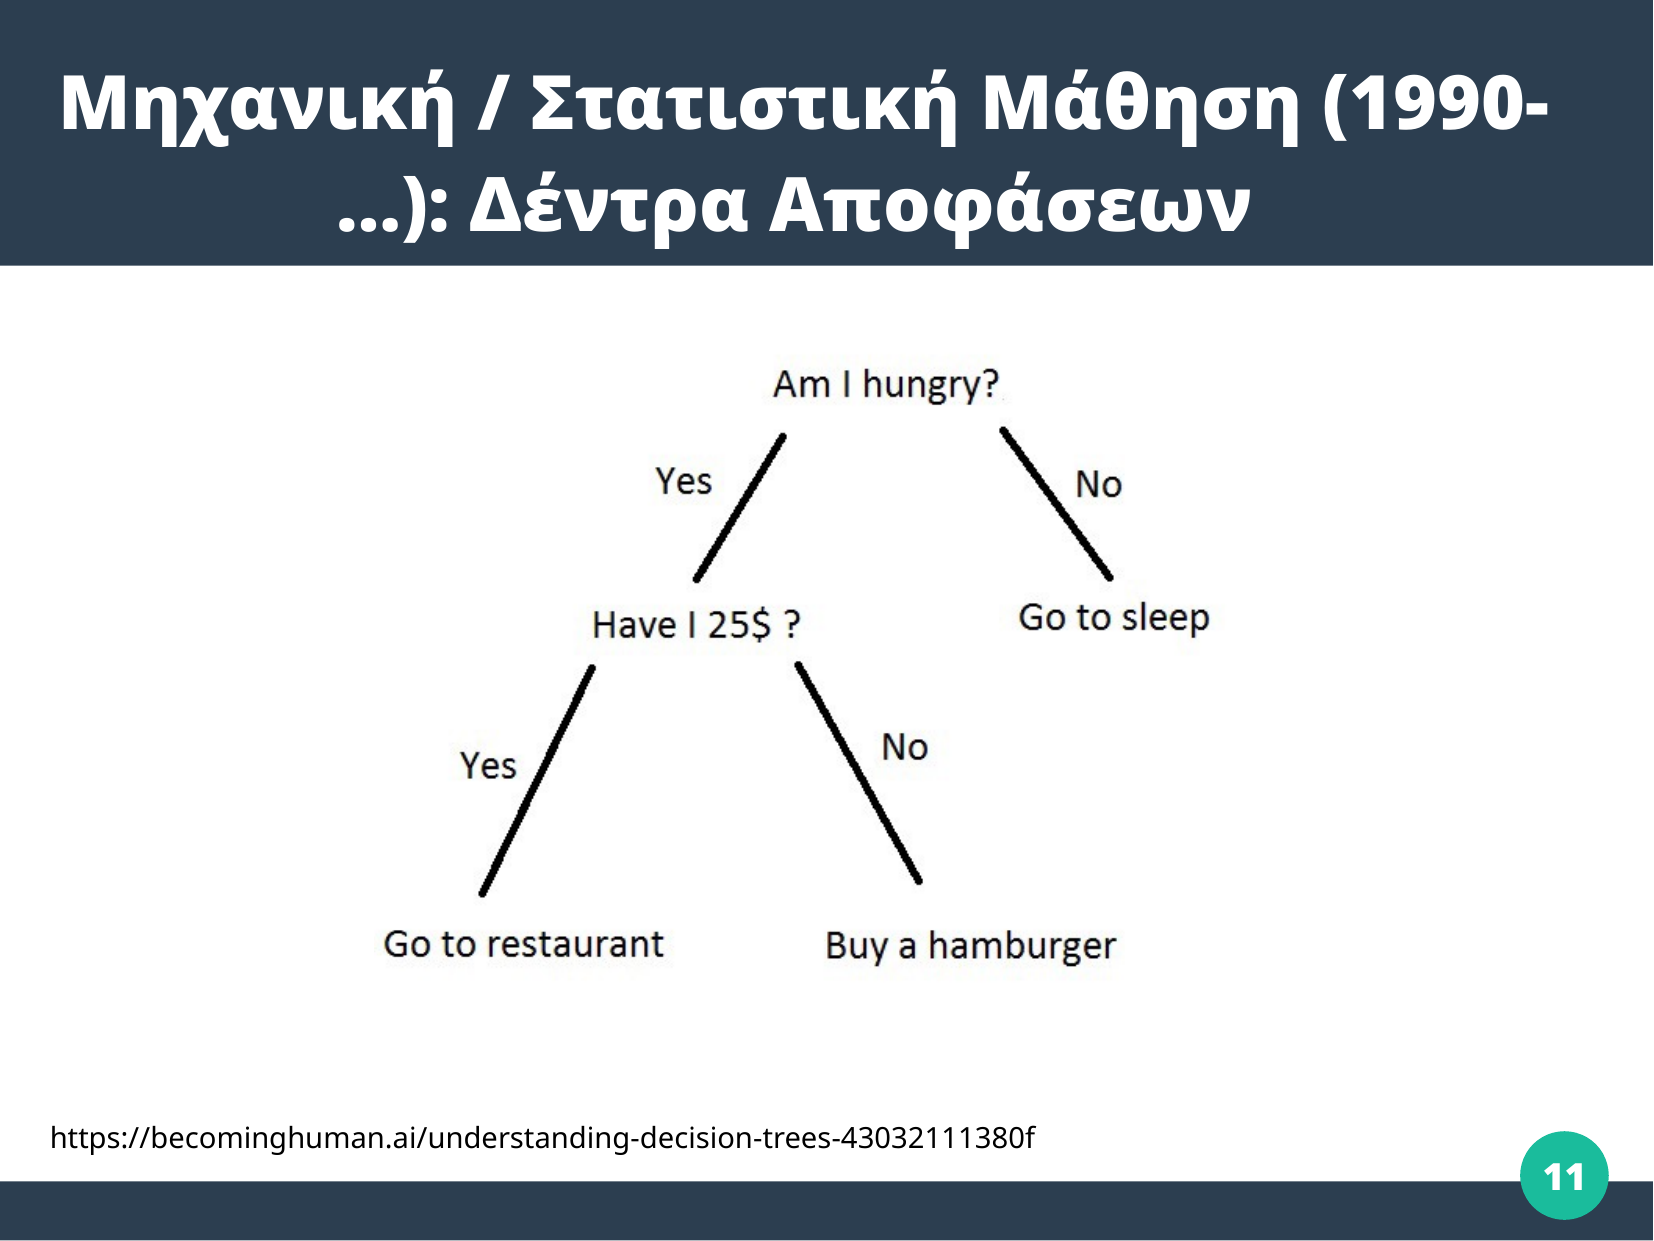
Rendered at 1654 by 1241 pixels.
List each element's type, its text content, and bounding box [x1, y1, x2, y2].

title Μηχανική / Στατιστική Μάθηση (1990-…): Δέντρα Αποφάσεων [58, 49, 1594, 207]
text_box https://becominghuman.ai/understanding-decision-trees-43032111380f [35, 1110, 1114, 1160]
picture [374, 330, 1264, 1015]
